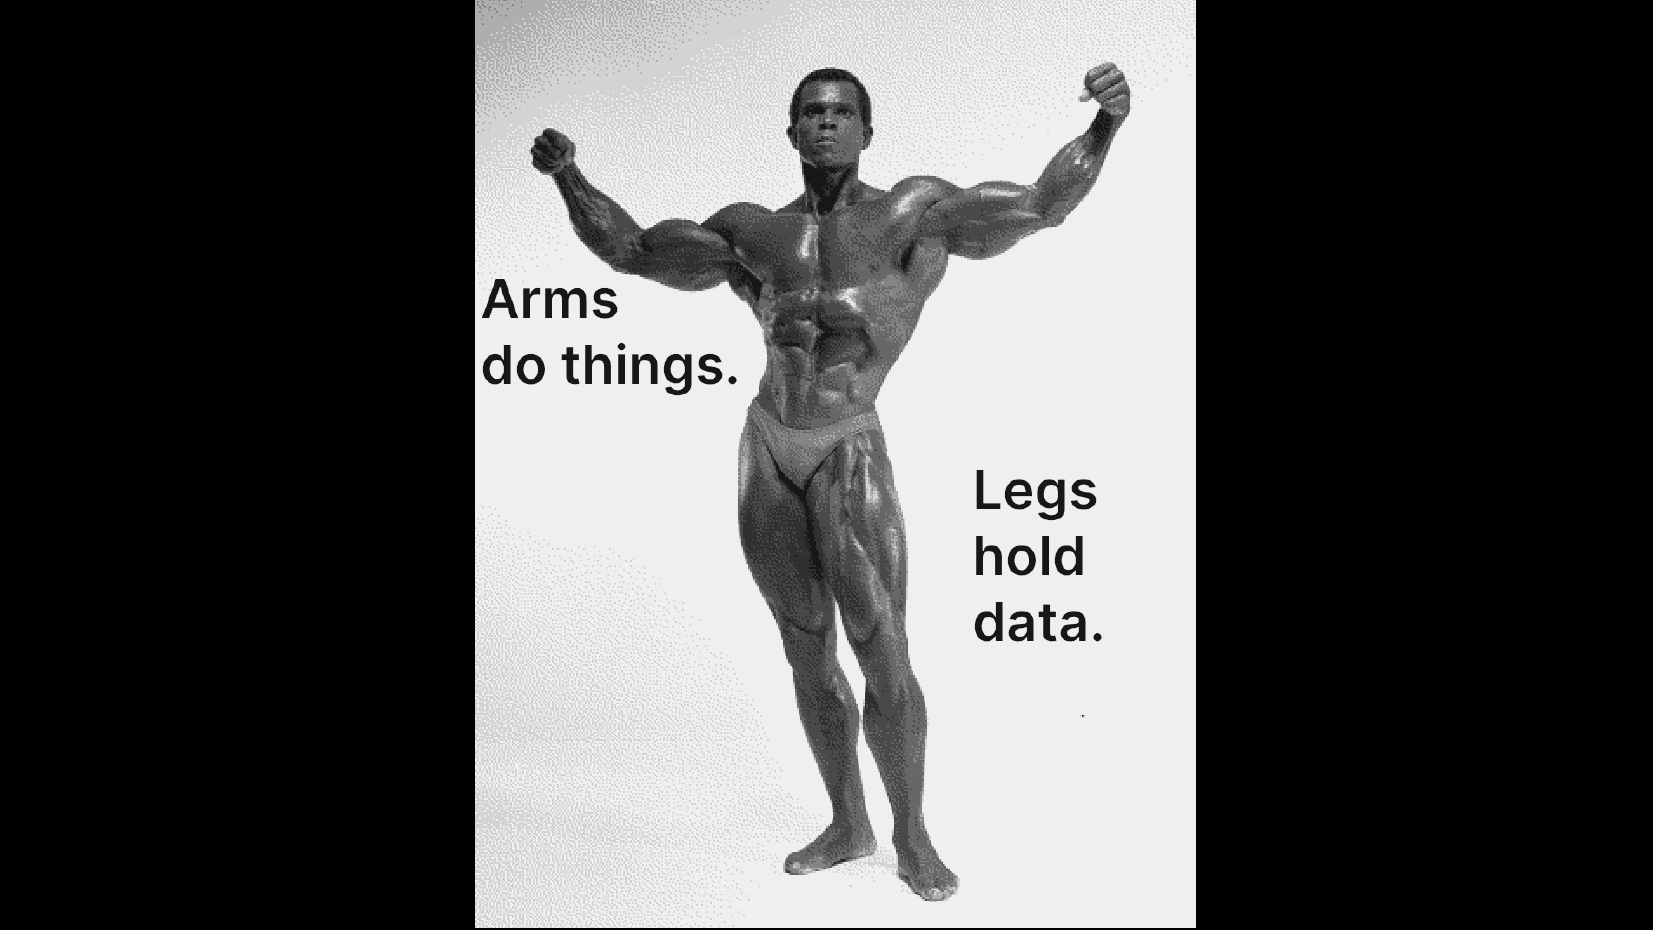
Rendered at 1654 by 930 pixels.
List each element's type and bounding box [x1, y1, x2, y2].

picture [475, 0, 1196, 928]
